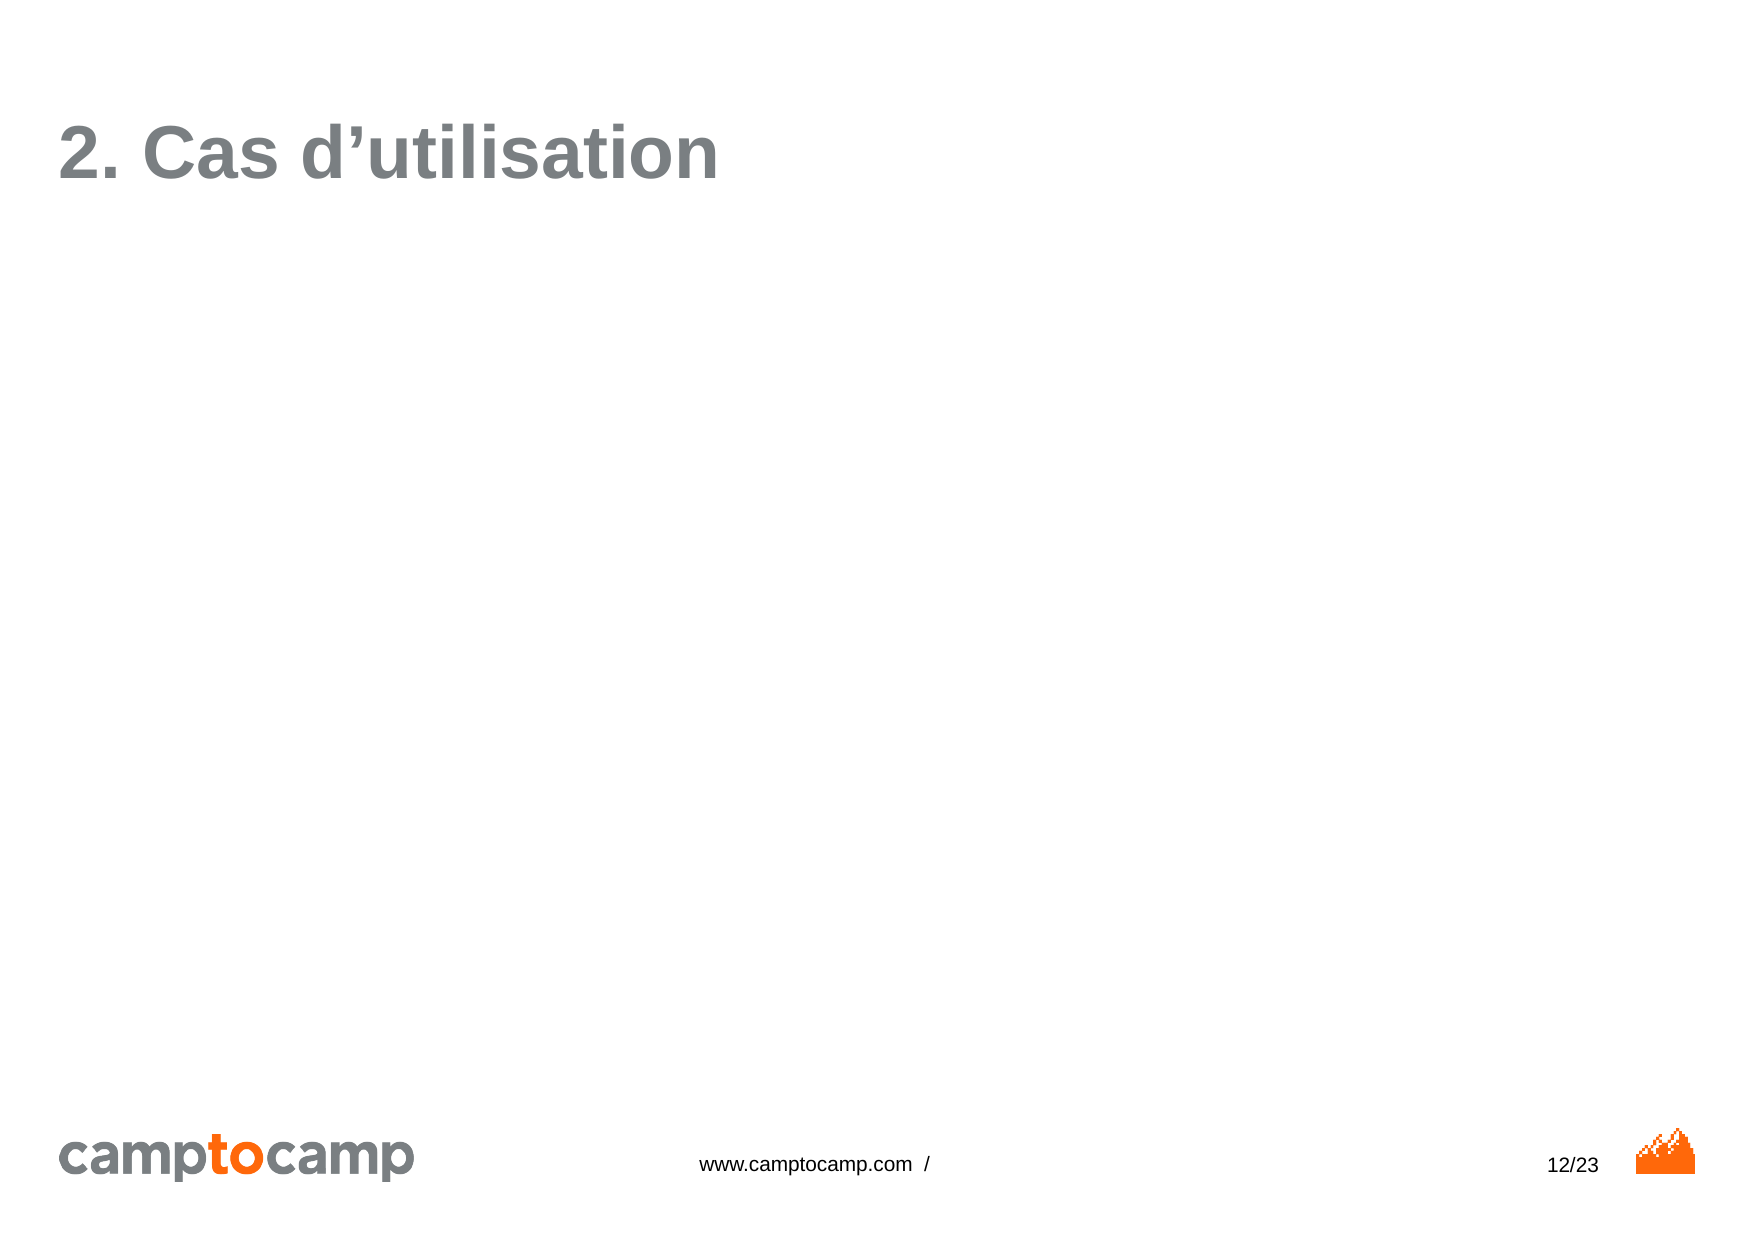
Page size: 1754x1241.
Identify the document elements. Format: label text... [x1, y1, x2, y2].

picture [1636, 1128, 1695, 1174]
picture [59, 1134, 414, 1182]
title 2. Cas d’utilisation [59, 59, 1695, 247]
